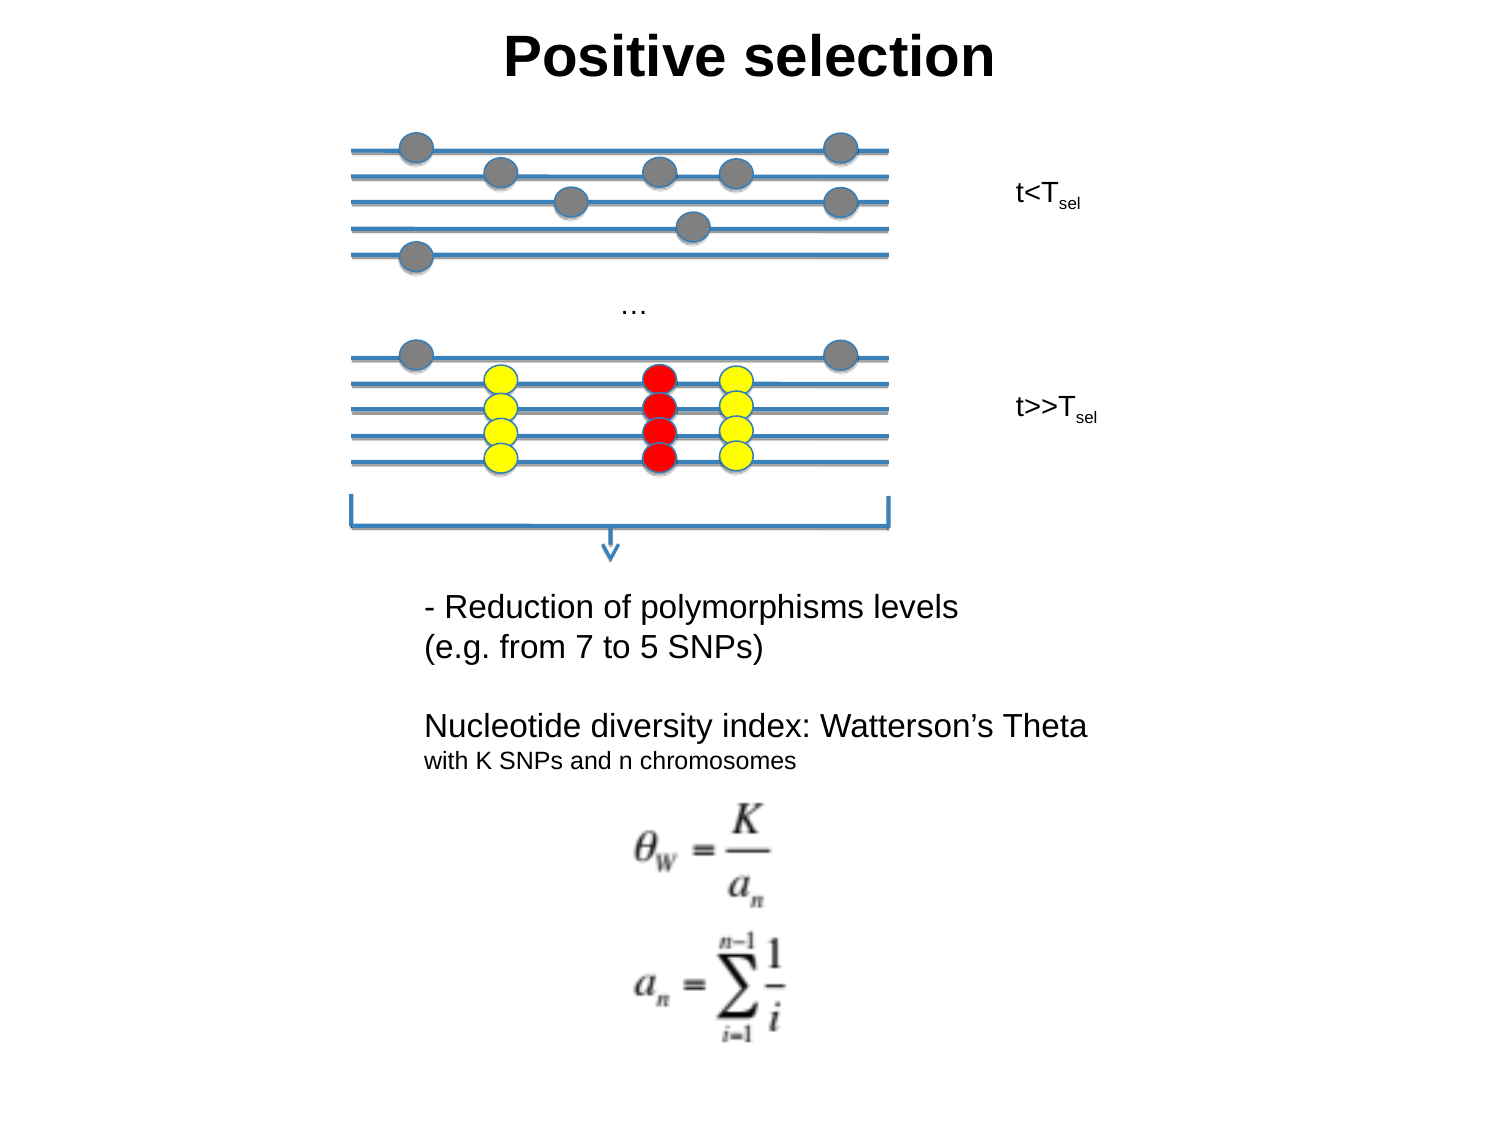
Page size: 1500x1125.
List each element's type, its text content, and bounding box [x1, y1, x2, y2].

text_box [719, 158, 754, 189]
text_box [399, 132, 434, 163]
text_box [642, 364, 677, 473]
title Positive selection [75, 3, 1425, 103]
text_box [484, 157, 518, 188]
text_box [484, 365, 518, 474]
text_box [823, 340, 858, 371]
text_box [399, 241, 434, 272]
text_box [399, 340, 434, 370]
text_box [676, 212, 711, 242]
text_box [823, 133, 858, 163]
text_box [719, 366, 754, 471]
text_box t<Tsel [1001, 165, 1163, 221]
text_box [823, 187, 858, 218]
text_box … [604, 278, 664, 328]
text_box [554, 187, 589, 217]
picture [629, 793, 790, 1048]
text_box [642, 157, 677, 188]
text_box t>>Tsel [1001, 379, 1163, 435]
text_box - Reduction of polymorphisms levels (e.g. from 7 to 5 SNPs) Nucleotide diversity index: Watterson’s Theta with K SNPs and n chromosomes [409, 577, 1104, 782]
